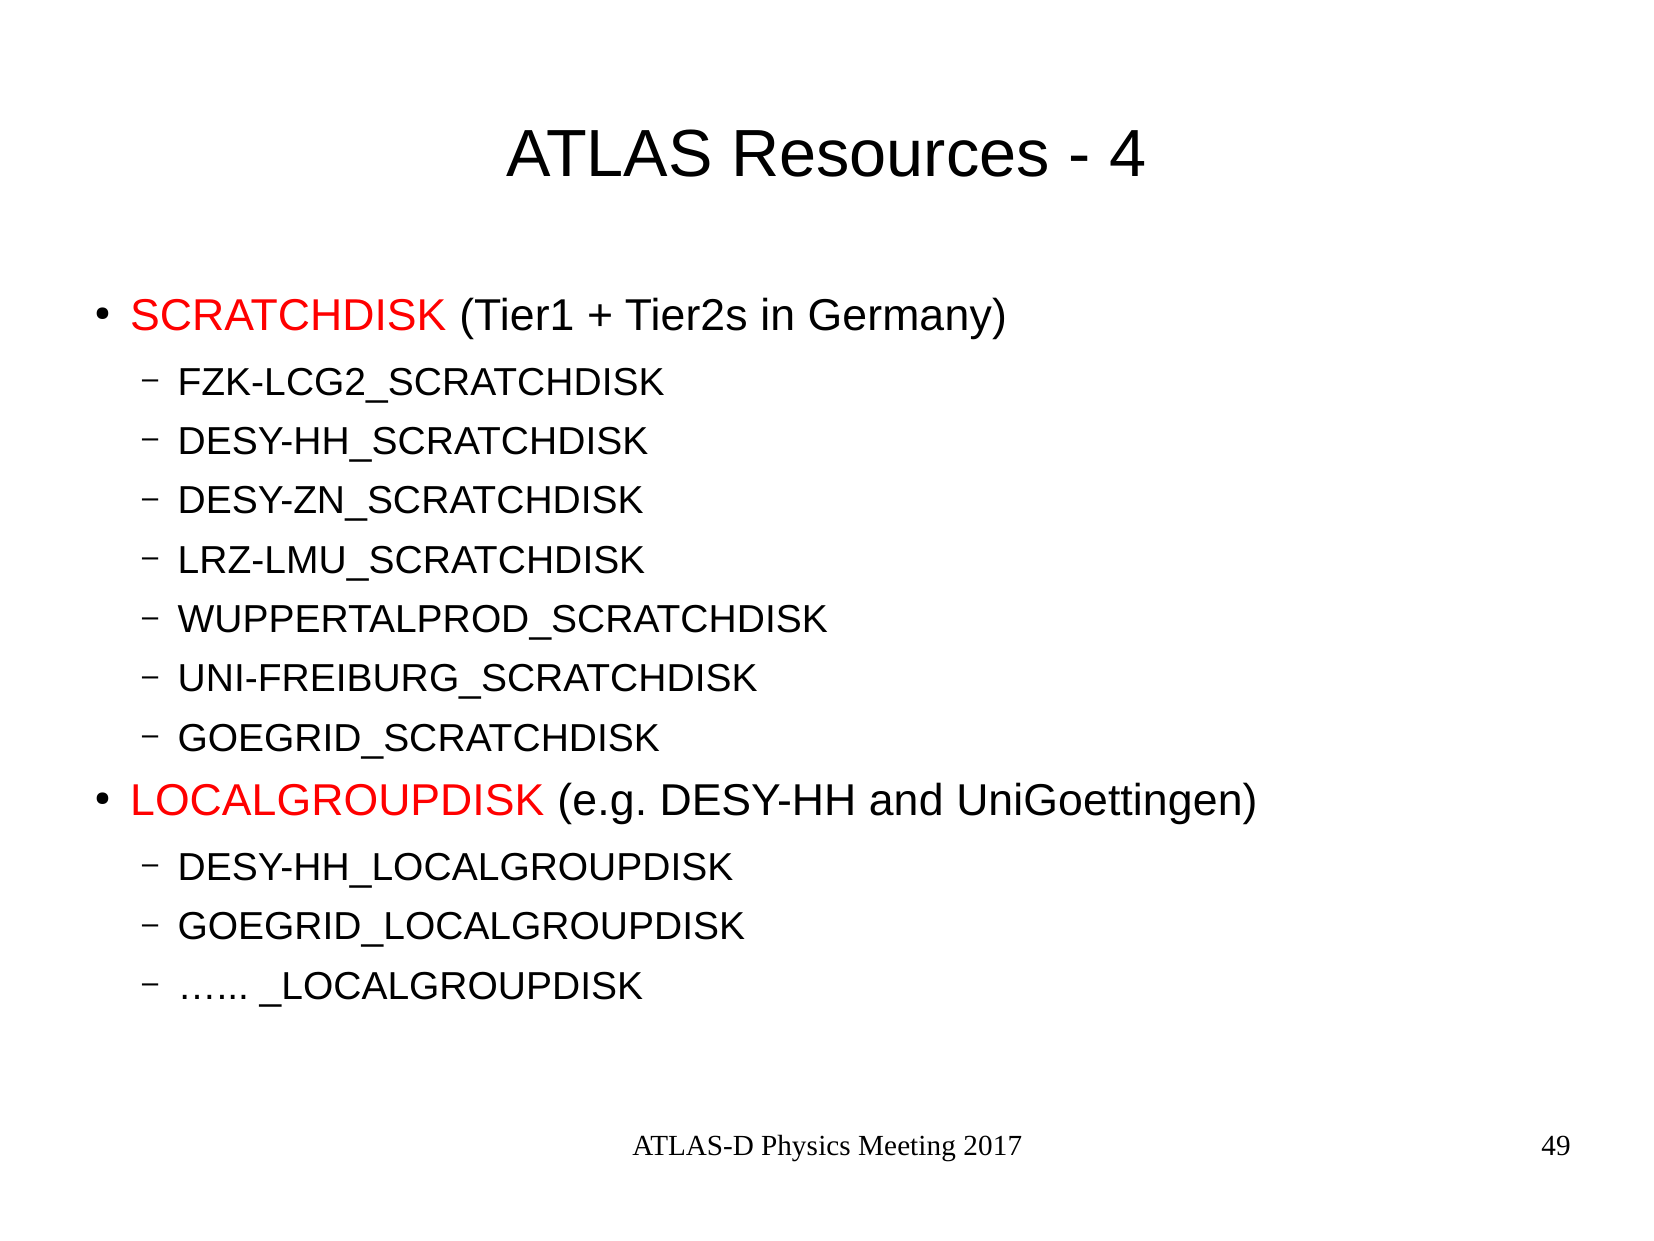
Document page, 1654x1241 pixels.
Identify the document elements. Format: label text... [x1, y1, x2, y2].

list SCRATCHDISK (Tier1 + Tier2s in Germany) FZK-LCG2_SCRATCHDISK DESY-HH_SCRATCHDISK DESY-ZN_SCRATCHDISK LRZ-LMU_SCRATCHDISK WUPPERTALPROD_SCRATCHDISK UNI-FREIBURG_SCRATCHDISK GOEGRID_SCRATCHDISK LOCALGROUPDISK (e.g. DESY-HH and UniGoettingen) DESY-HH_LOCALGROUPDISK GOEGRID_LOCALGROUPDISK …... _LOCALGROUPDISK [82, 290, 1571, 1010]
title ATLAS Resources - 4 [82, 49, 1571, 257]
